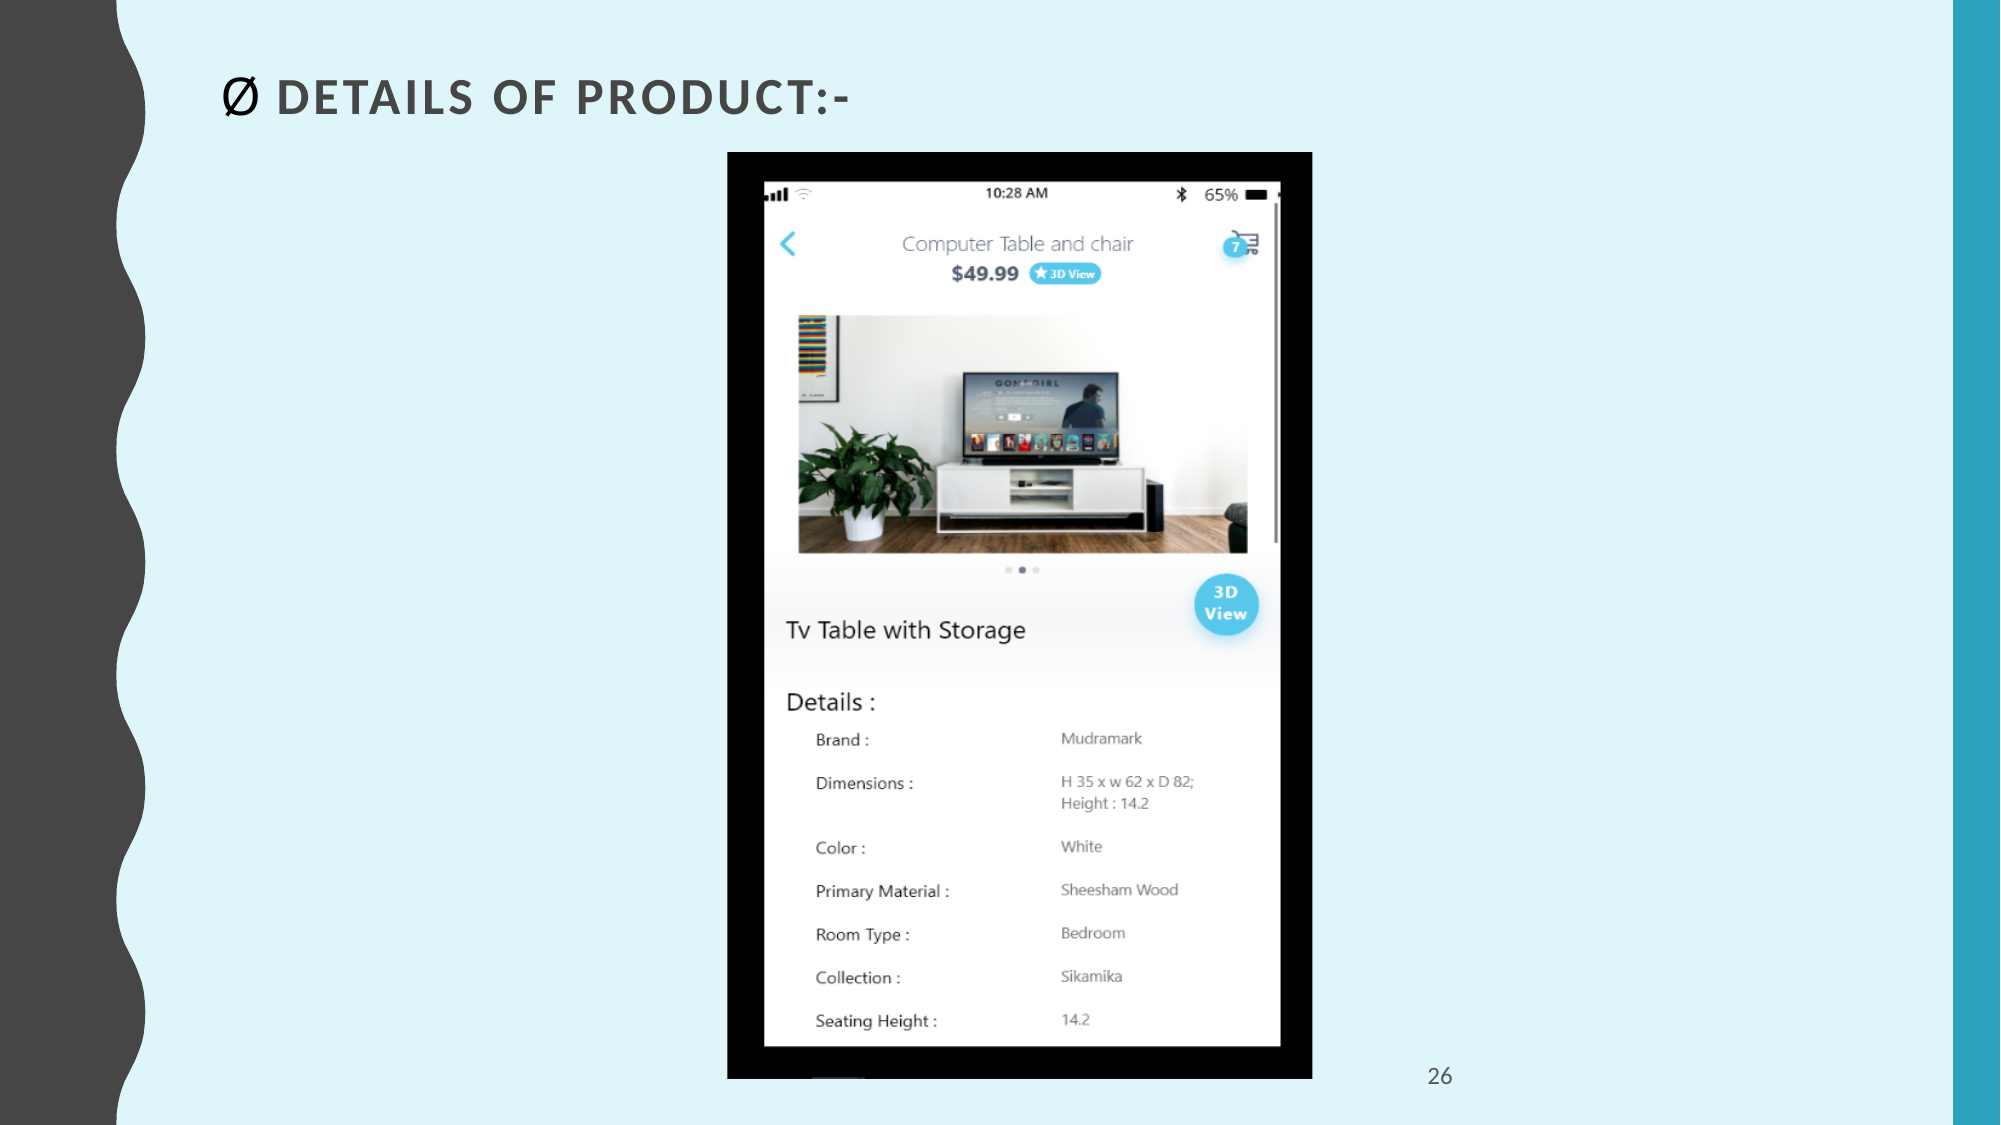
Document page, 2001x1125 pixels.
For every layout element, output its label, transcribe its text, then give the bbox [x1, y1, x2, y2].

picture [727, 152, 1313, 1079]
text_box 26 [1412, 1045, 1876, 1103]
title Details of product:- [205, 62, 1876, 308]
